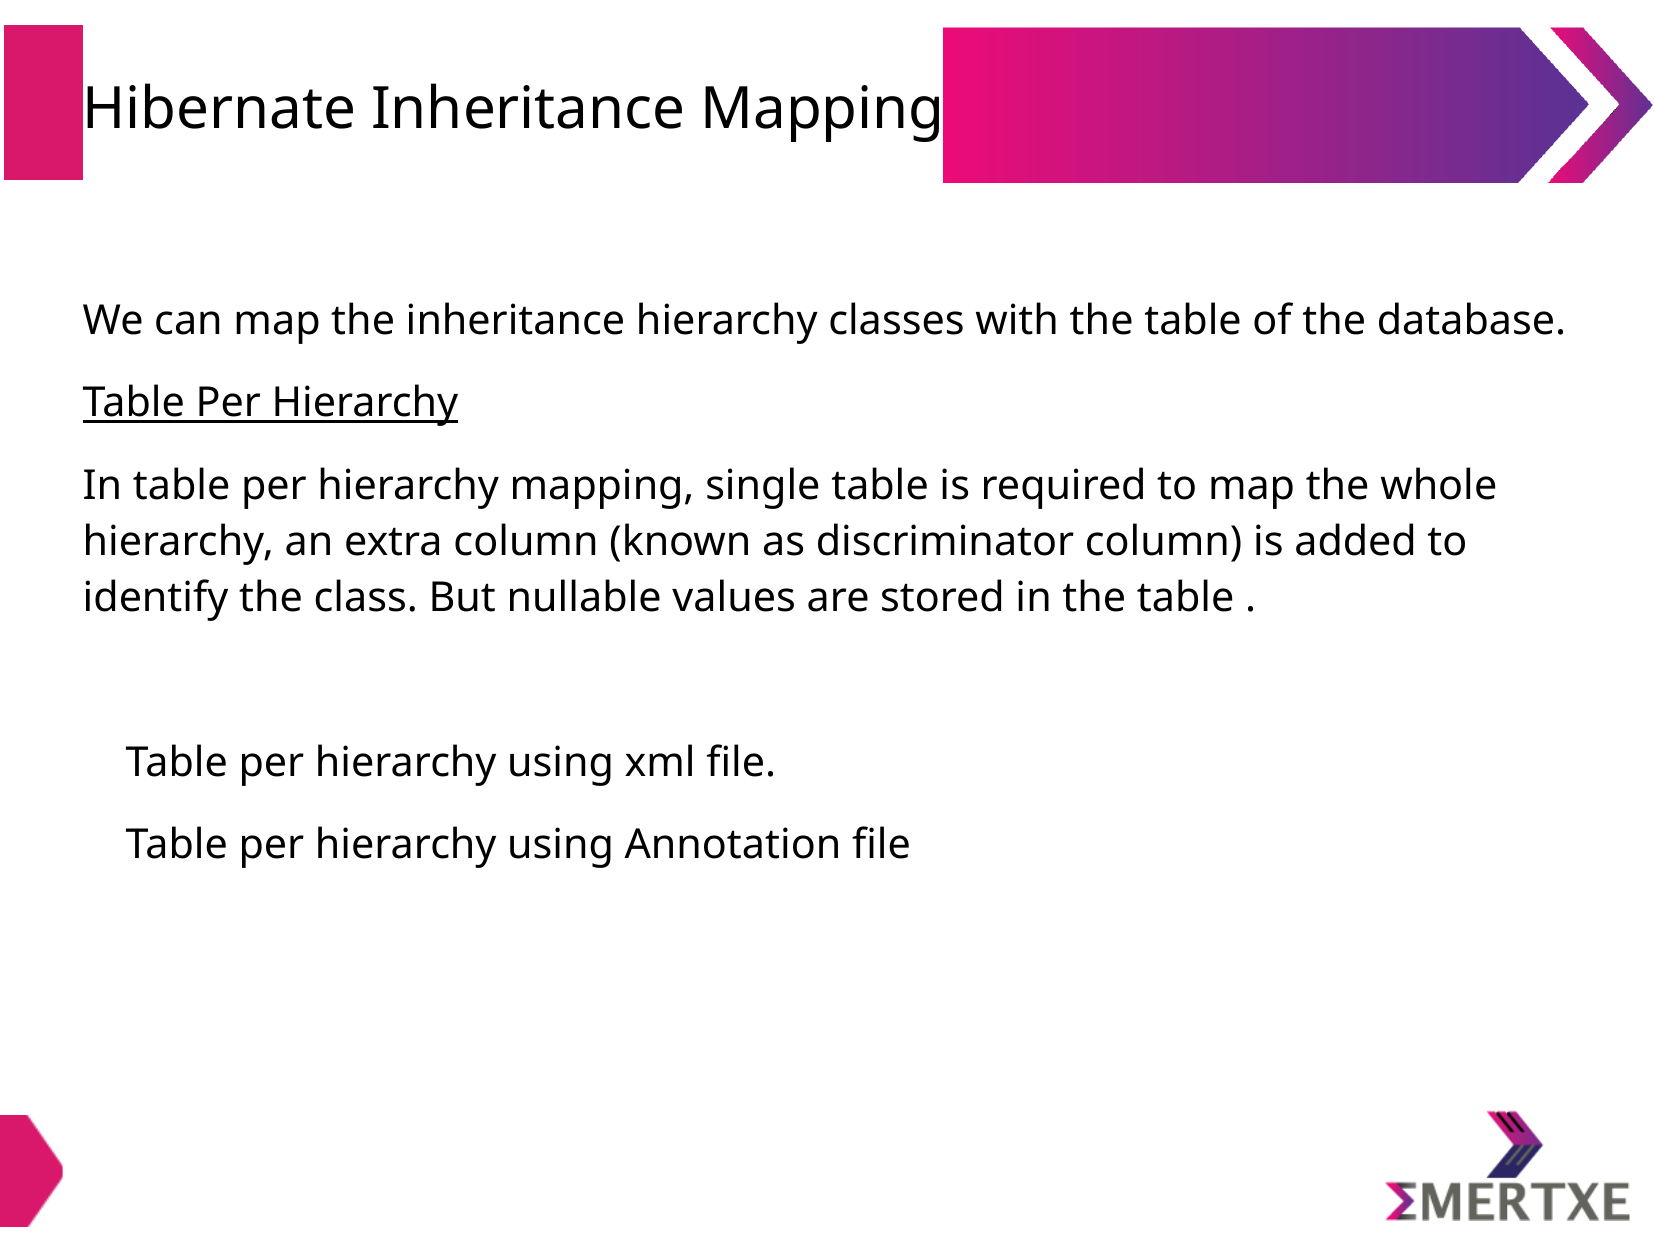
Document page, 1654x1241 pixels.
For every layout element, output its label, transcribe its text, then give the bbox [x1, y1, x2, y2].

picture [1571, 27, 1653, 183]
list We can map the inheritance hierarchy classes with the table of the database. Table Per Hierarchy In table per hierarchy mapping, single table is required to map the whole hierarchy, an extra column (known as discriminator column) is added to identify the class. But nullable values are stored in the table . Table per hierarchy using xml file. Table per hierarchy using Annotation file [82, 290, 1571, 1010]
picture [1385, 1107, 1631, 1221]
title Hibernate Inheritance Mapping [82, 2, 1571, 210]
